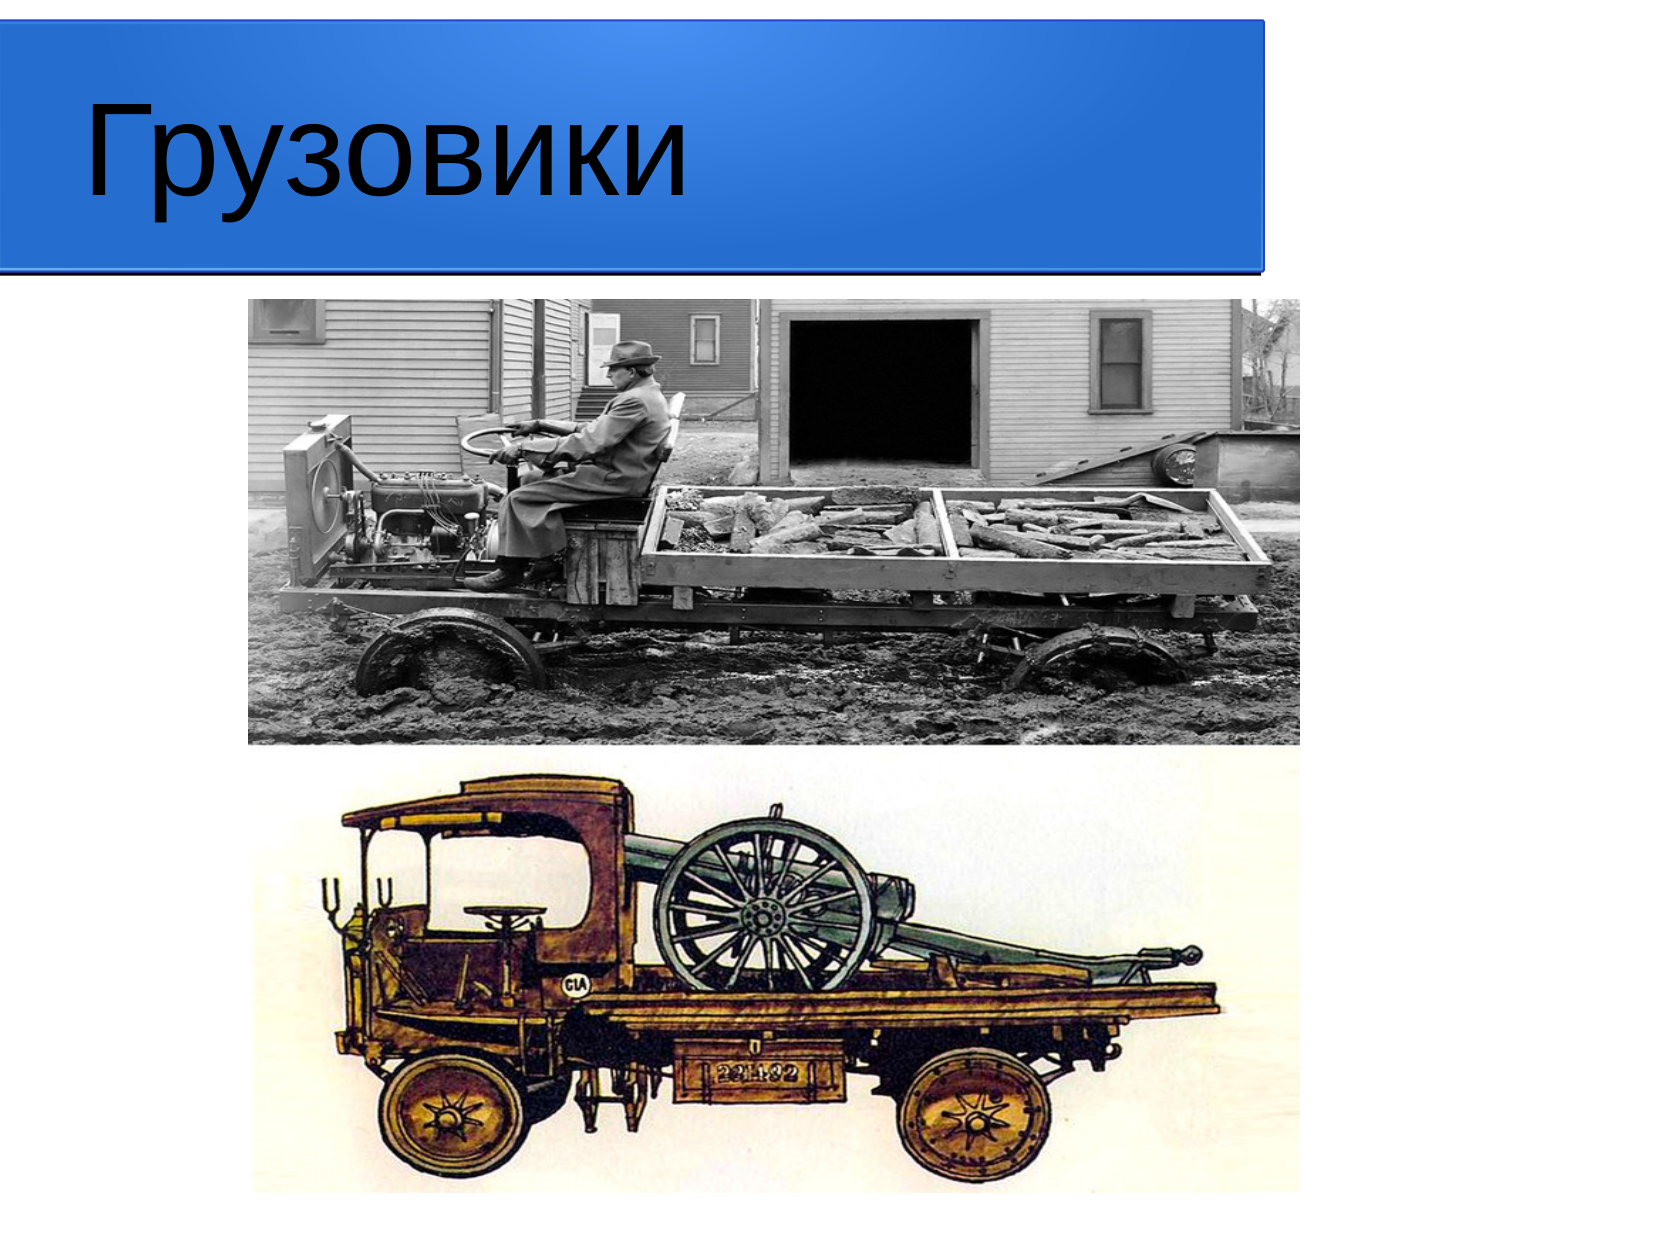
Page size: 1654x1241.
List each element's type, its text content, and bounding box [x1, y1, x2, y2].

picture [248, 299, 1300, 1193]
title Грузовики [82, 47, 1235, 252]
